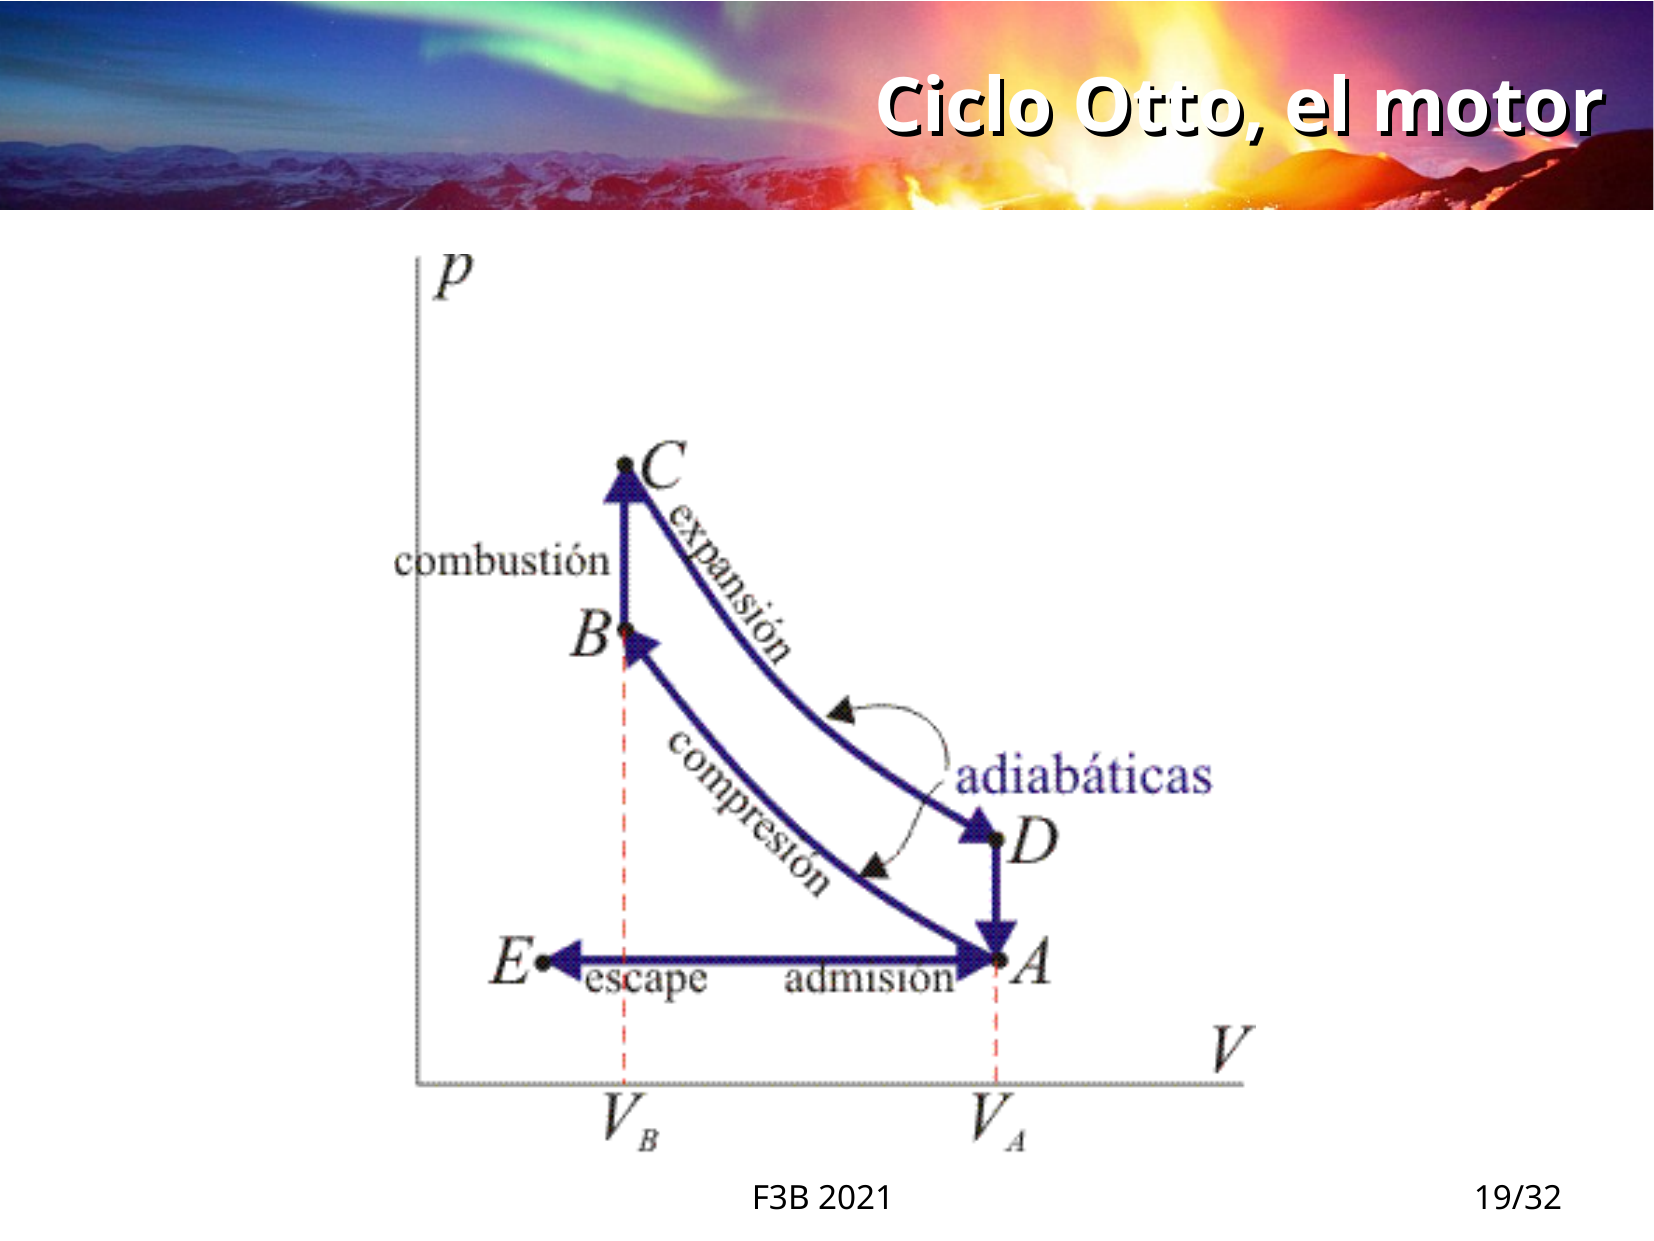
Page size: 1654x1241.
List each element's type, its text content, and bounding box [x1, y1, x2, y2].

picture [0, 1, 1654, 210]
title Ciclo Otto, el motor [45, 15, 1606, 191]
picture [394, 254, 1256, 1156]
